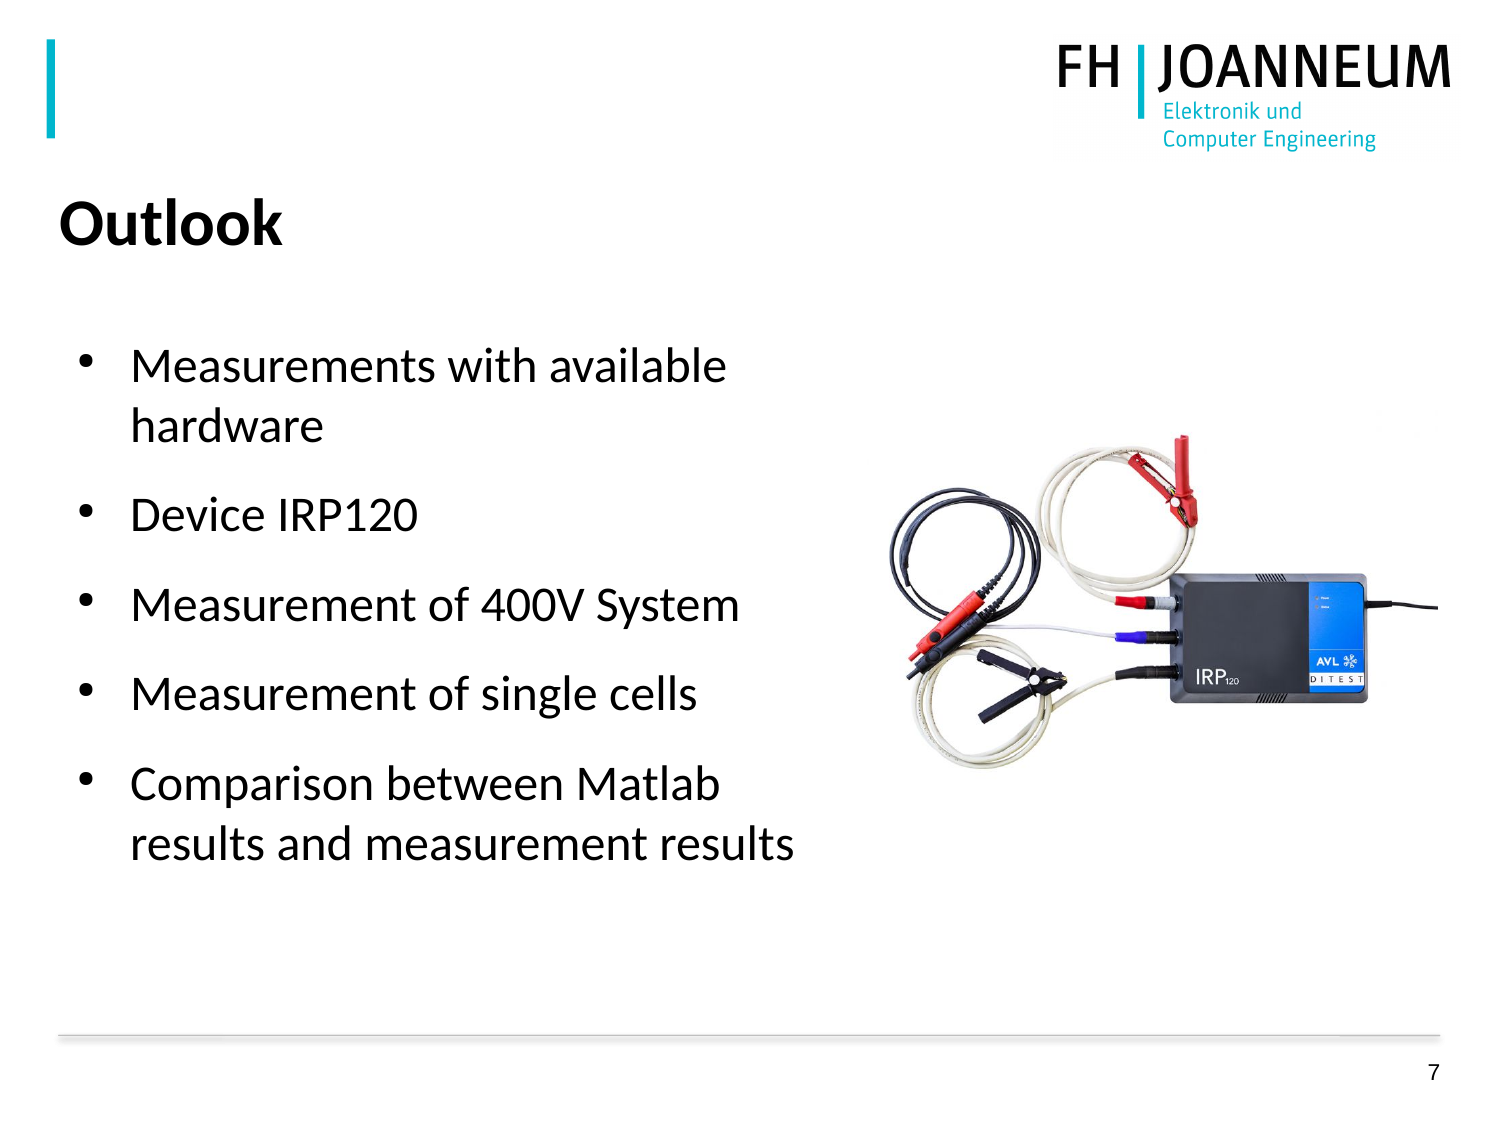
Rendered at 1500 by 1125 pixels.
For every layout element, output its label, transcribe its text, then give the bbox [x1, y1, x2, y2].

list Measurements with available hardware Device IRP120 Measurement of 400V System Measurement of single cells Comparison between Matlab results and measurement results [44, 324, 1456, 1000]
picture [1053, 34, 1461, 162]
picture [52, 37, 57, 140]
title Outlook [44, 178, 1456, 266]
picture [856, 410, 1438, 798]
